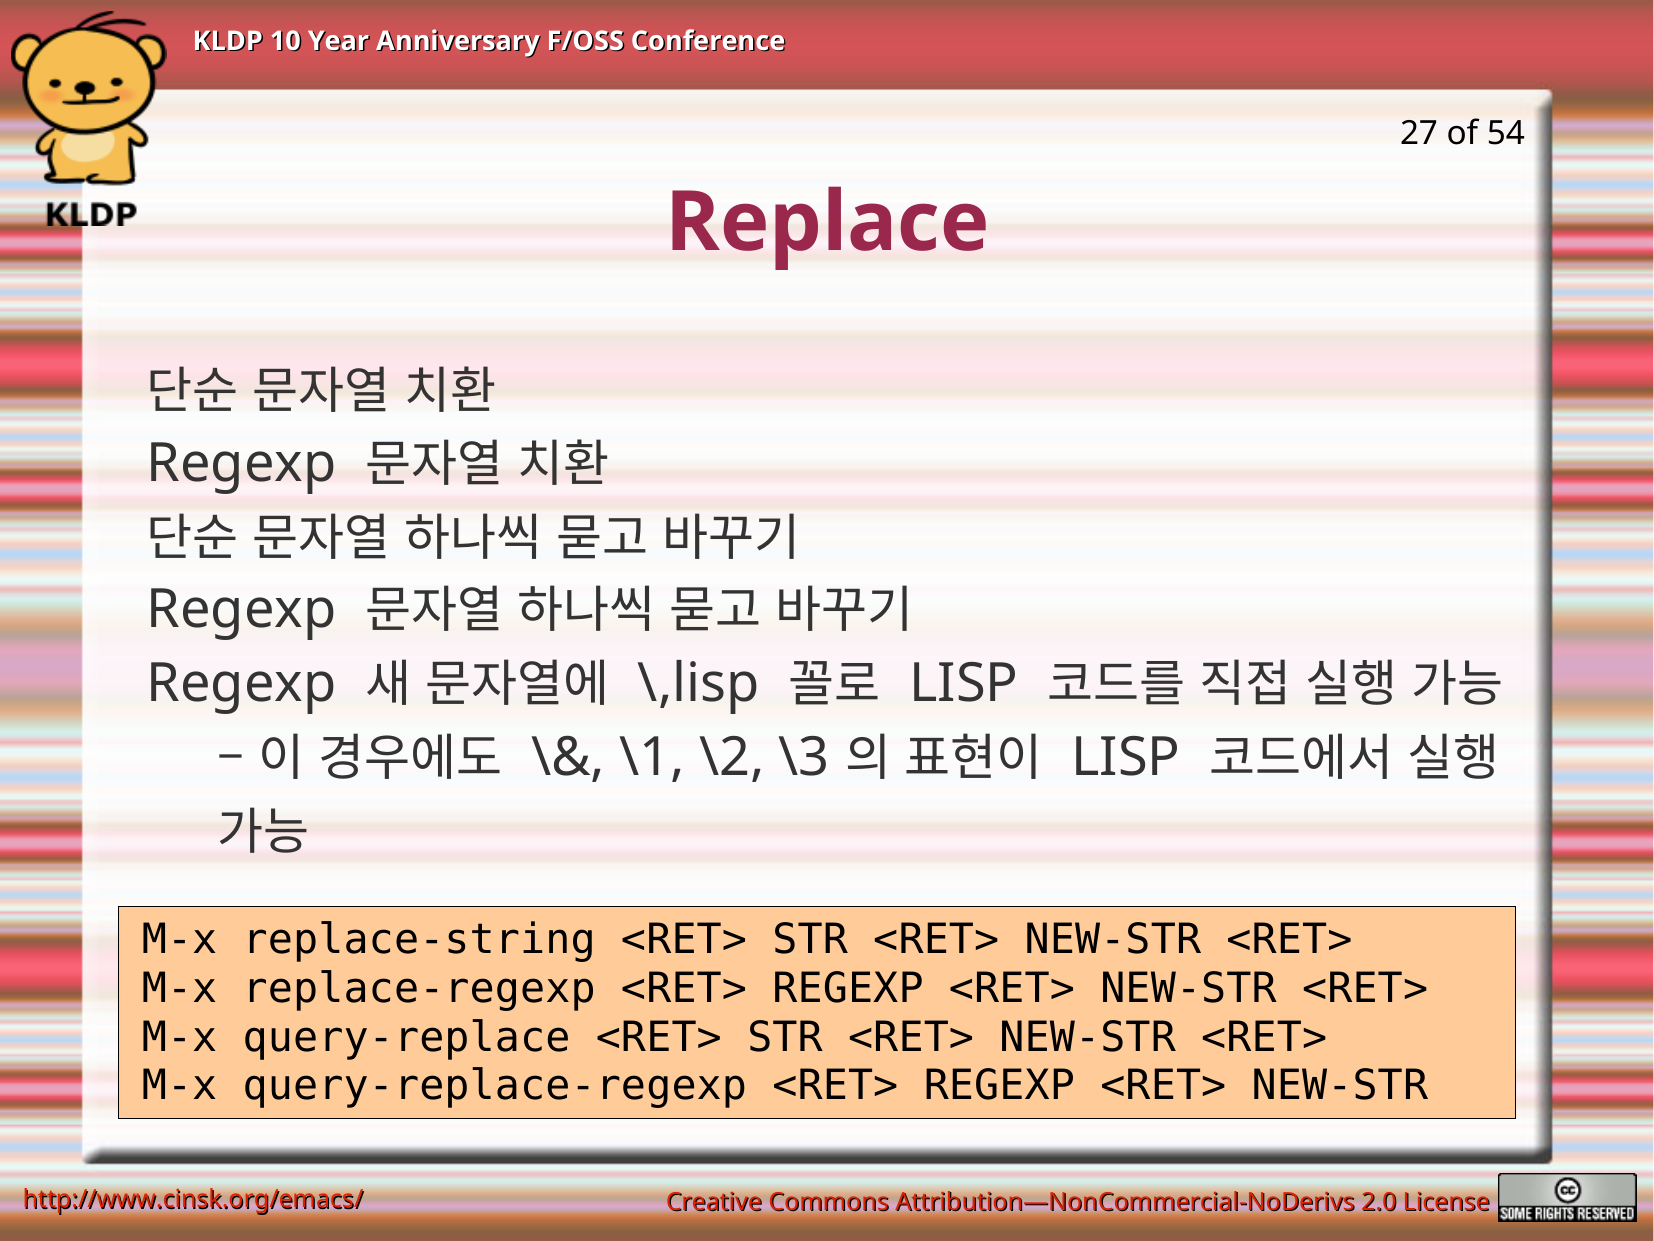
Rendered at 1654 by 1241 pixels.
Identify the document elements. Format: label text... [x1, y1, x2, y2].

text_box M-x replace-string <RET> STR <RET> NEW-STR <RET> M-x replace-regexp <RET> REGEXP <RET> NEW-STR <RET> M-x query-replace <RET> STR <RET> NEW-STR <RET> M-x query-replace-regexp <RET> REGEXP <RET> NEW-STR [118, 906, 1516, 1119]
picture [0, 0, 1654, 1241]
title Replace [121, 114, 1534, 322]
list 단순 문자열 치환 Regexp 문자열 치환 단순 문자열 하나씩 묻고 바꾸기 Regexp 문자열 하나씩 묻고 바꾸기 Regexp 새 문자열에 \,lisp 꼴로 LISP 코드를 직접 실행 가능 – 이 경우에도 \&, \1, \2, \3의 표현이 LISP 코드에서 실행 가능 [134, 350, 1516, 785]
